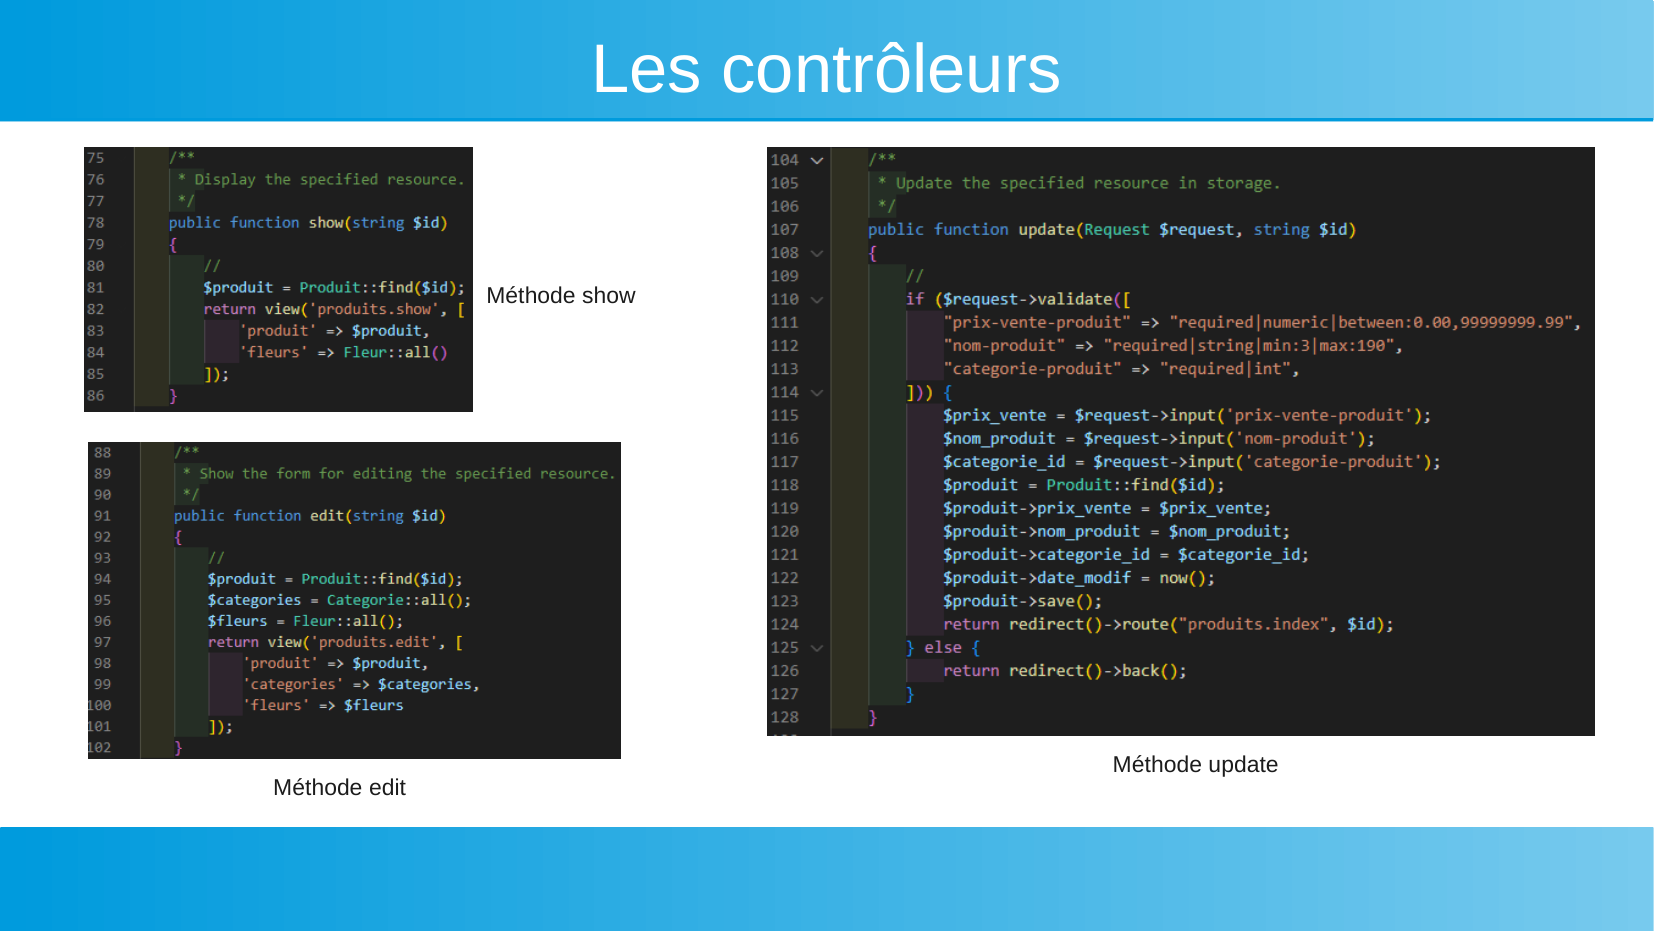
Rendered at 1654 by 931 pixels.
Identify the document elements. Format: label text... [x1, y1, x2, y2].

picture [84, 147, 473, 412]
text_box Méthode edit [236, 758, 443, 818]
text_box Méthode update [1092, 735, 1300, 795]
picture [767, 147, 1595, 736]
picture [88, 442, 621, 759]
title Les contrôleurs [59, 29, 1595, 108]
text_box Méthode show [472, 265, 650, 325]
